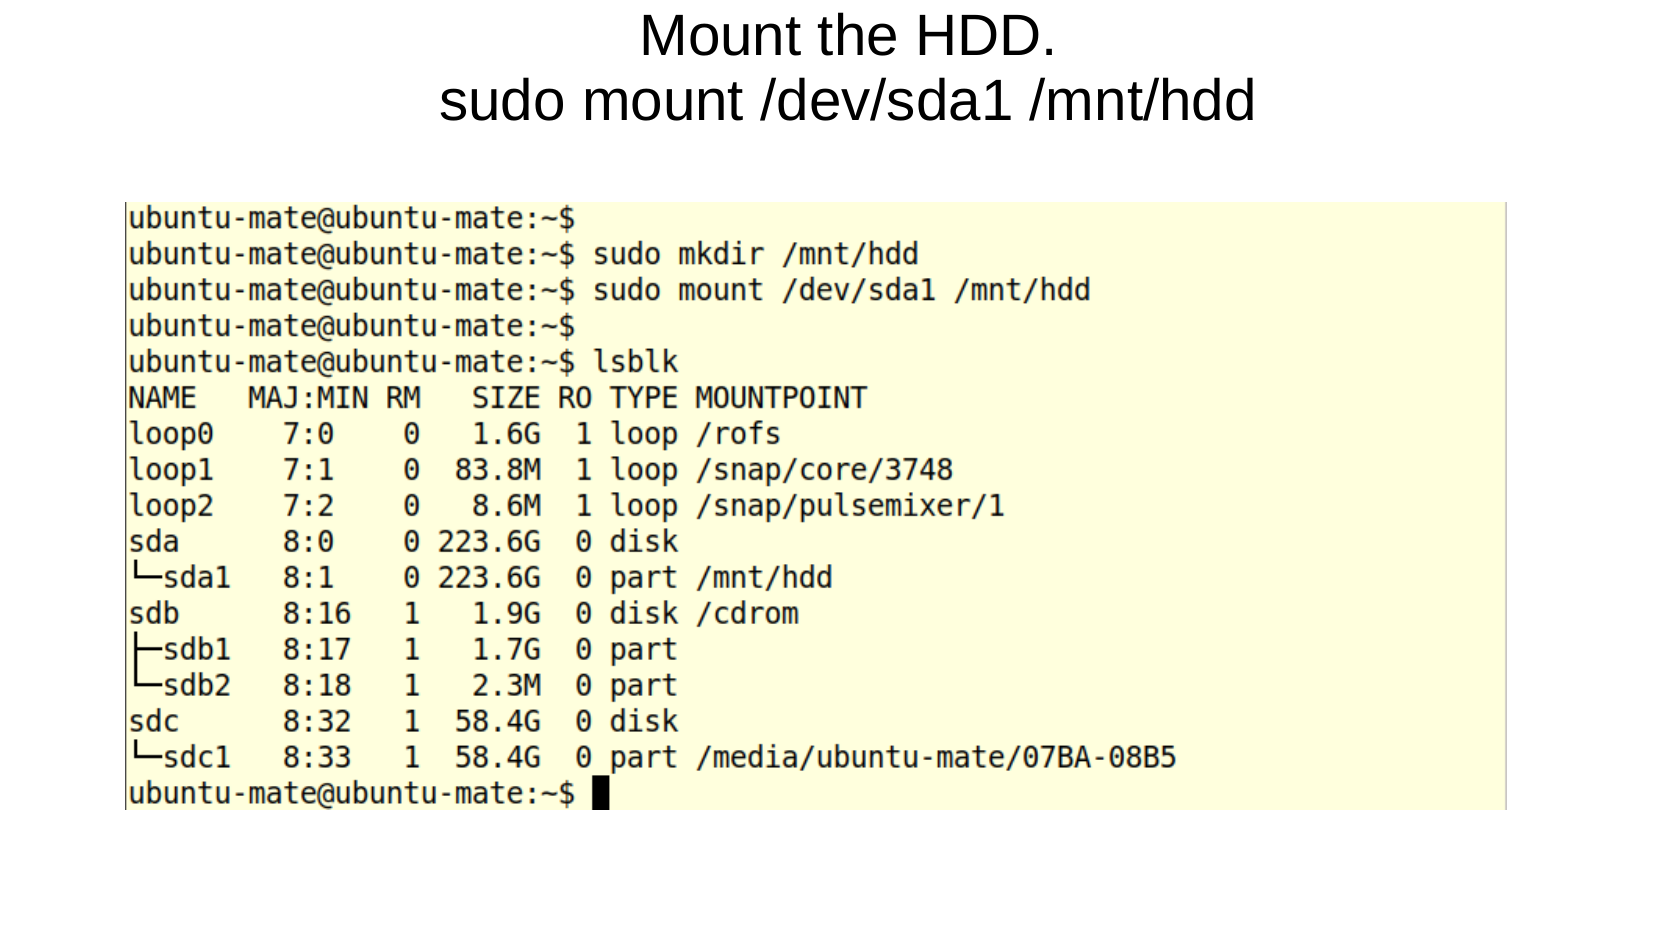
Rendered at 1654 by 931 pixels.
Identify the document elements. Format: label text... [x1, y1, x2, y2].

title Mount the HDD. sudo mount /dev/sda1 /mnt/hdd [35, 2, 1626, 133]
picture [125, 202, 1507, 811]
